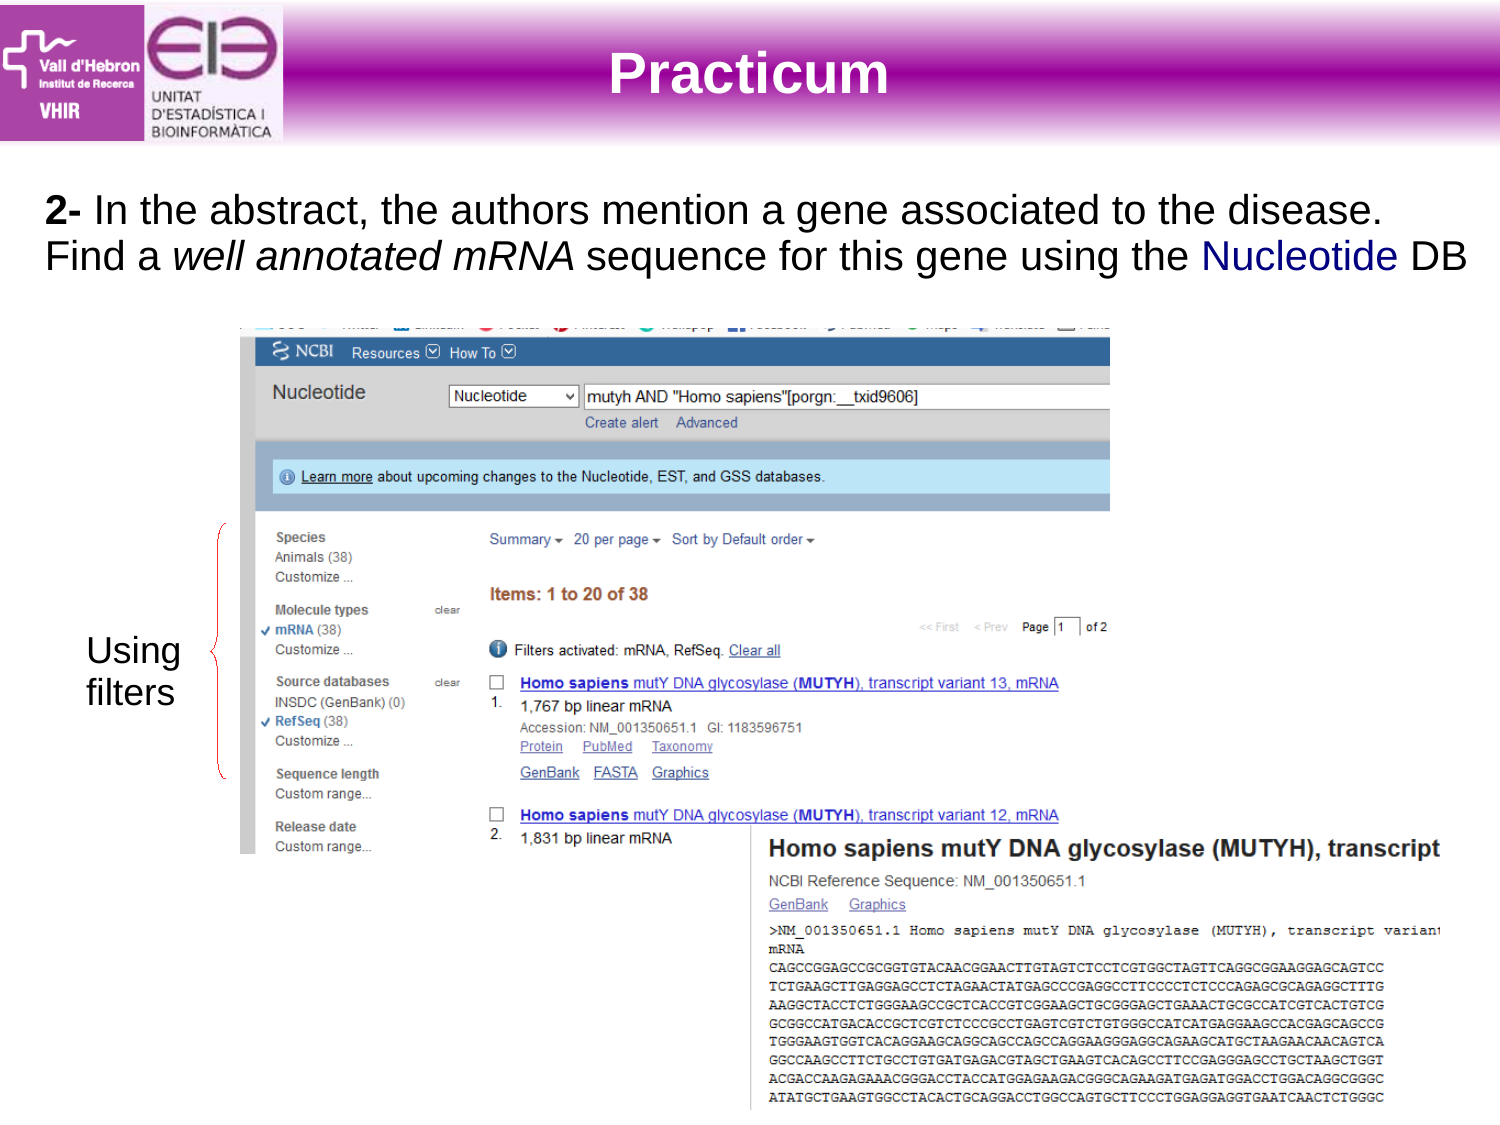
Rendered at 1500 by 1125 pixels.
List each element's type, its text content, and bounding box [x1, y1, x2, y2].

picture [240, 335, 1441, 1110]
text_box Using filters [71, 622, 207, 722]
text_box 2- In the abstract, the authors mention a gene associated to the disease. Find a well annotated mRNA sequence for this gene using the Nucleotide DB [30, 179, 1500, 335]
picture [0, 5, 284, 141]
text_box Practicum [0, 0, 1500, 148]
